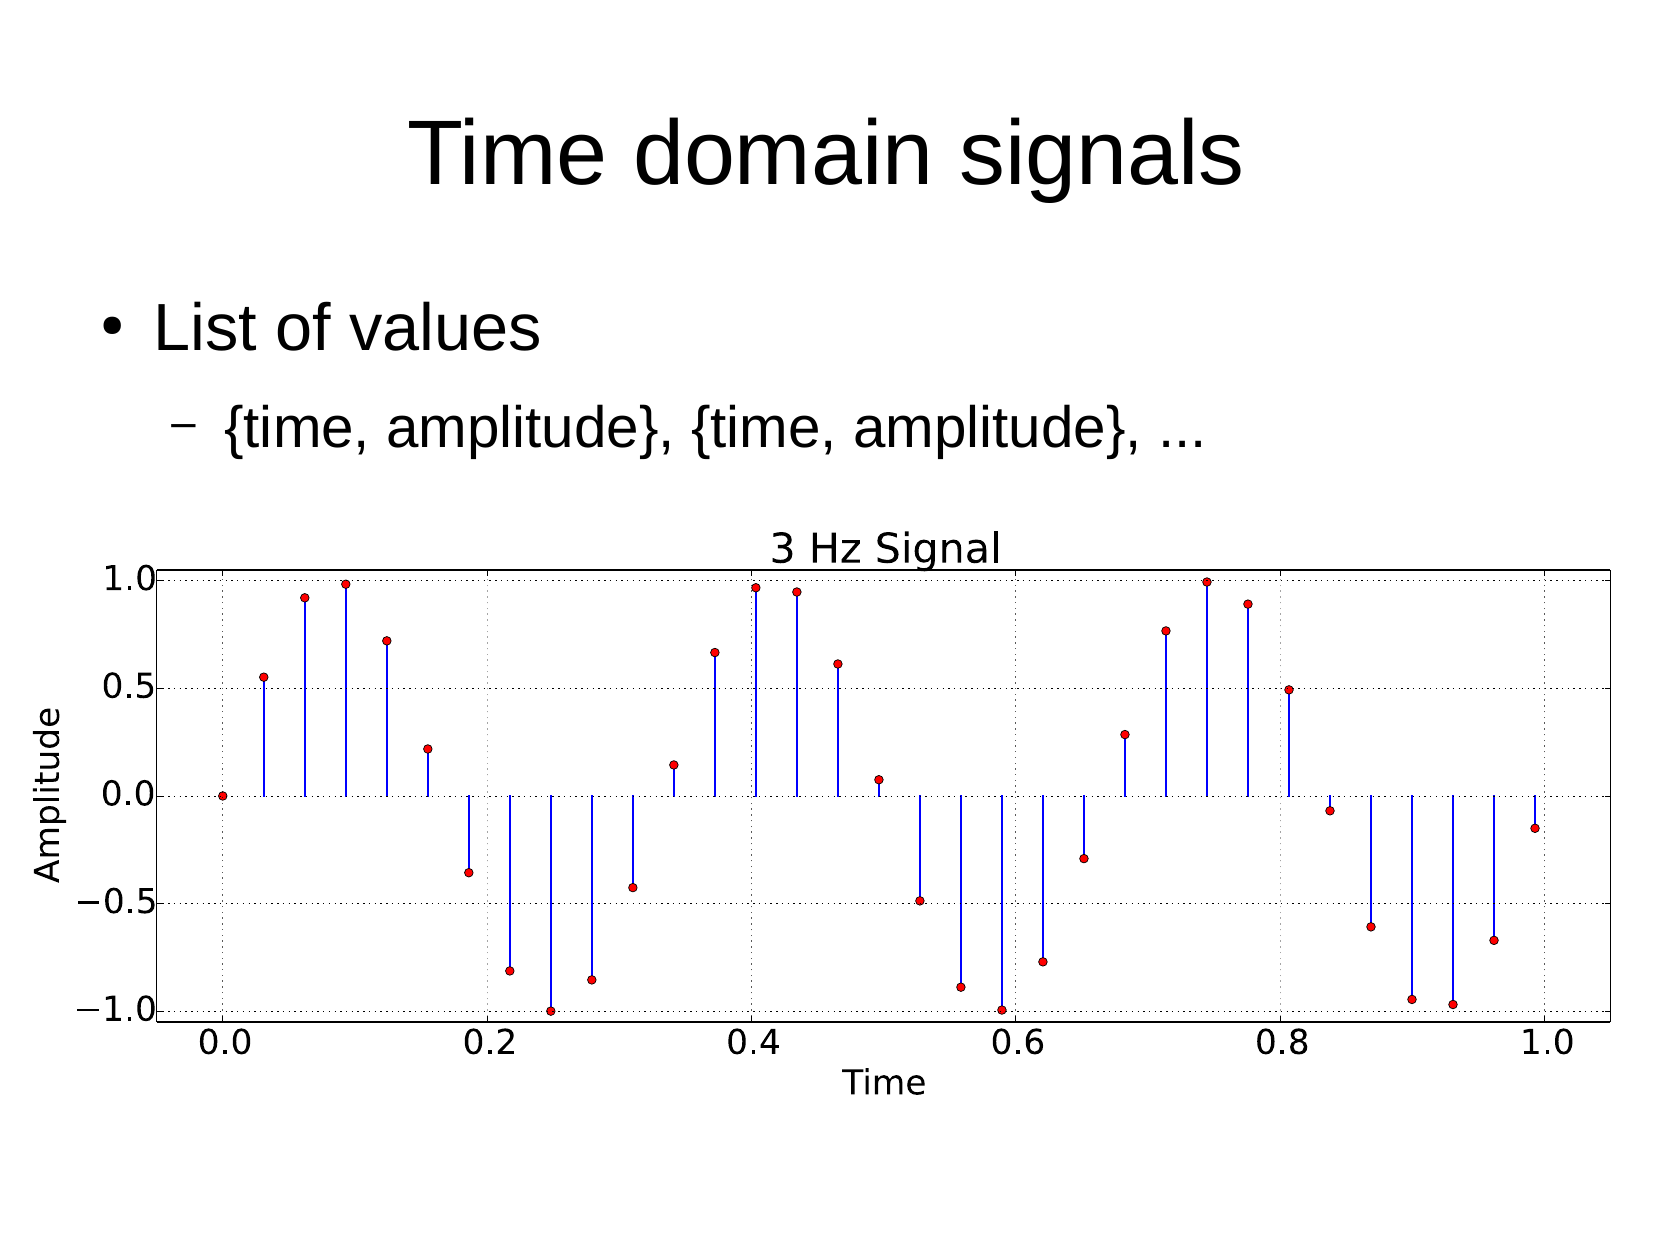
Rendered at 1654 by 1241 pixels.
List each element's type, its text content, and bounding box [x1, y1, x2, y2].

title Time domain signals [82, 49, 1571, 257]
list List of values {time, amplitude}, {time, amplitude}, ... [82, 290, 1571, 495]
picture [7, 495, 1653, 1116]
